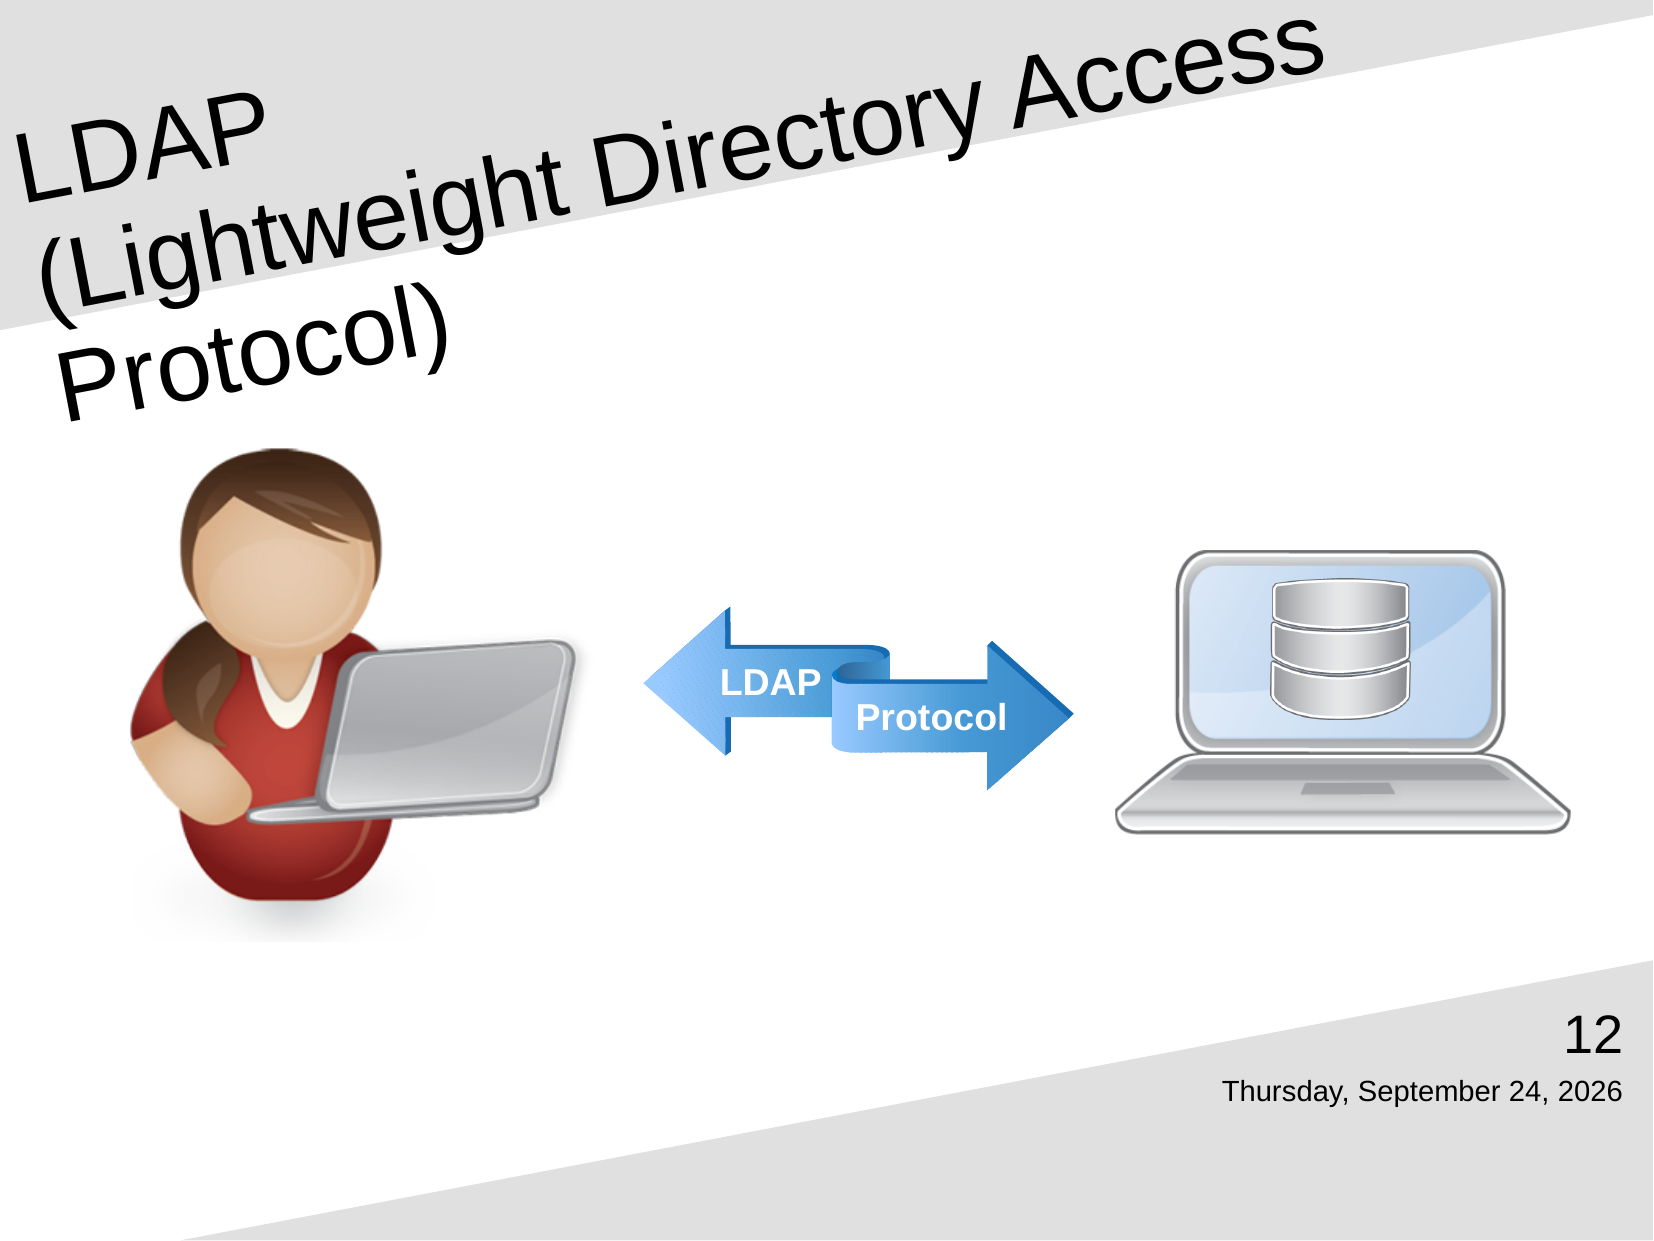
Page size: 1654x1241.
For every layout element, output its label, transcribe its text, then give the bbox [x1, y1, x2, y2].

picture [90, 419, 609, 942]
picture [1095, 530, 1591, 856]
title LDAP (Lightweight Directory Access Protocol) [5, 0, 1530, 445]
text_box LDAP [705, 654, 886, 711]
picture [633, 601, 1081, 796]
text_box Protocol [840, 689, 1068, 747]
